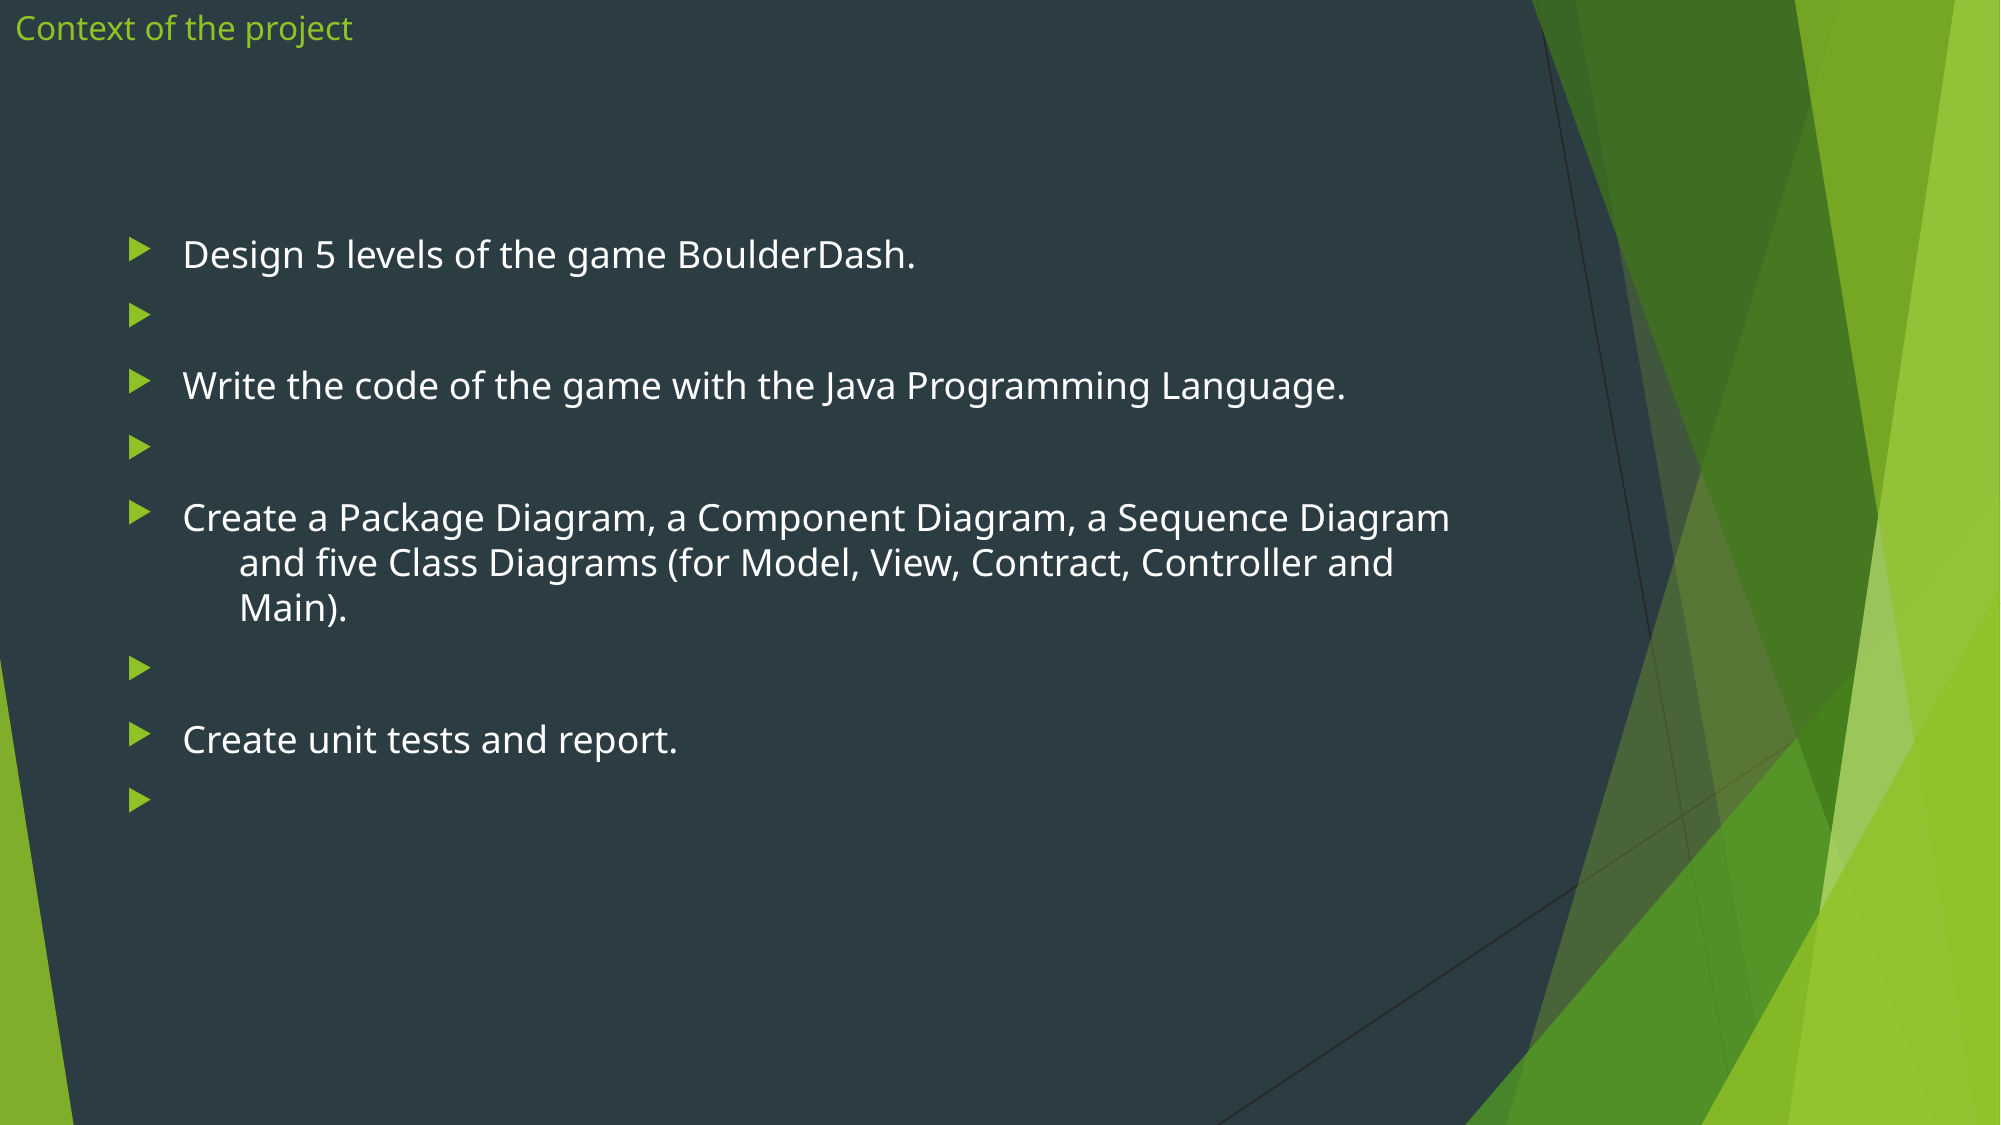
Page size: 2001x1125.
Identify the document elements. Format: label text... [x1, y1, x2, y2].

list Design 5 levels of the game BoulderDash. Write the code of the game with the Java Programming Language. Create a Package Diagram, a Component Diagram, a Sequence Diagram and five Class Diagrams (for Model, View, Contract, Controller and Main). Create unit tests and report. [111, 223, 1522, 861]
title Context of the project [0, 0, 479, 120]
